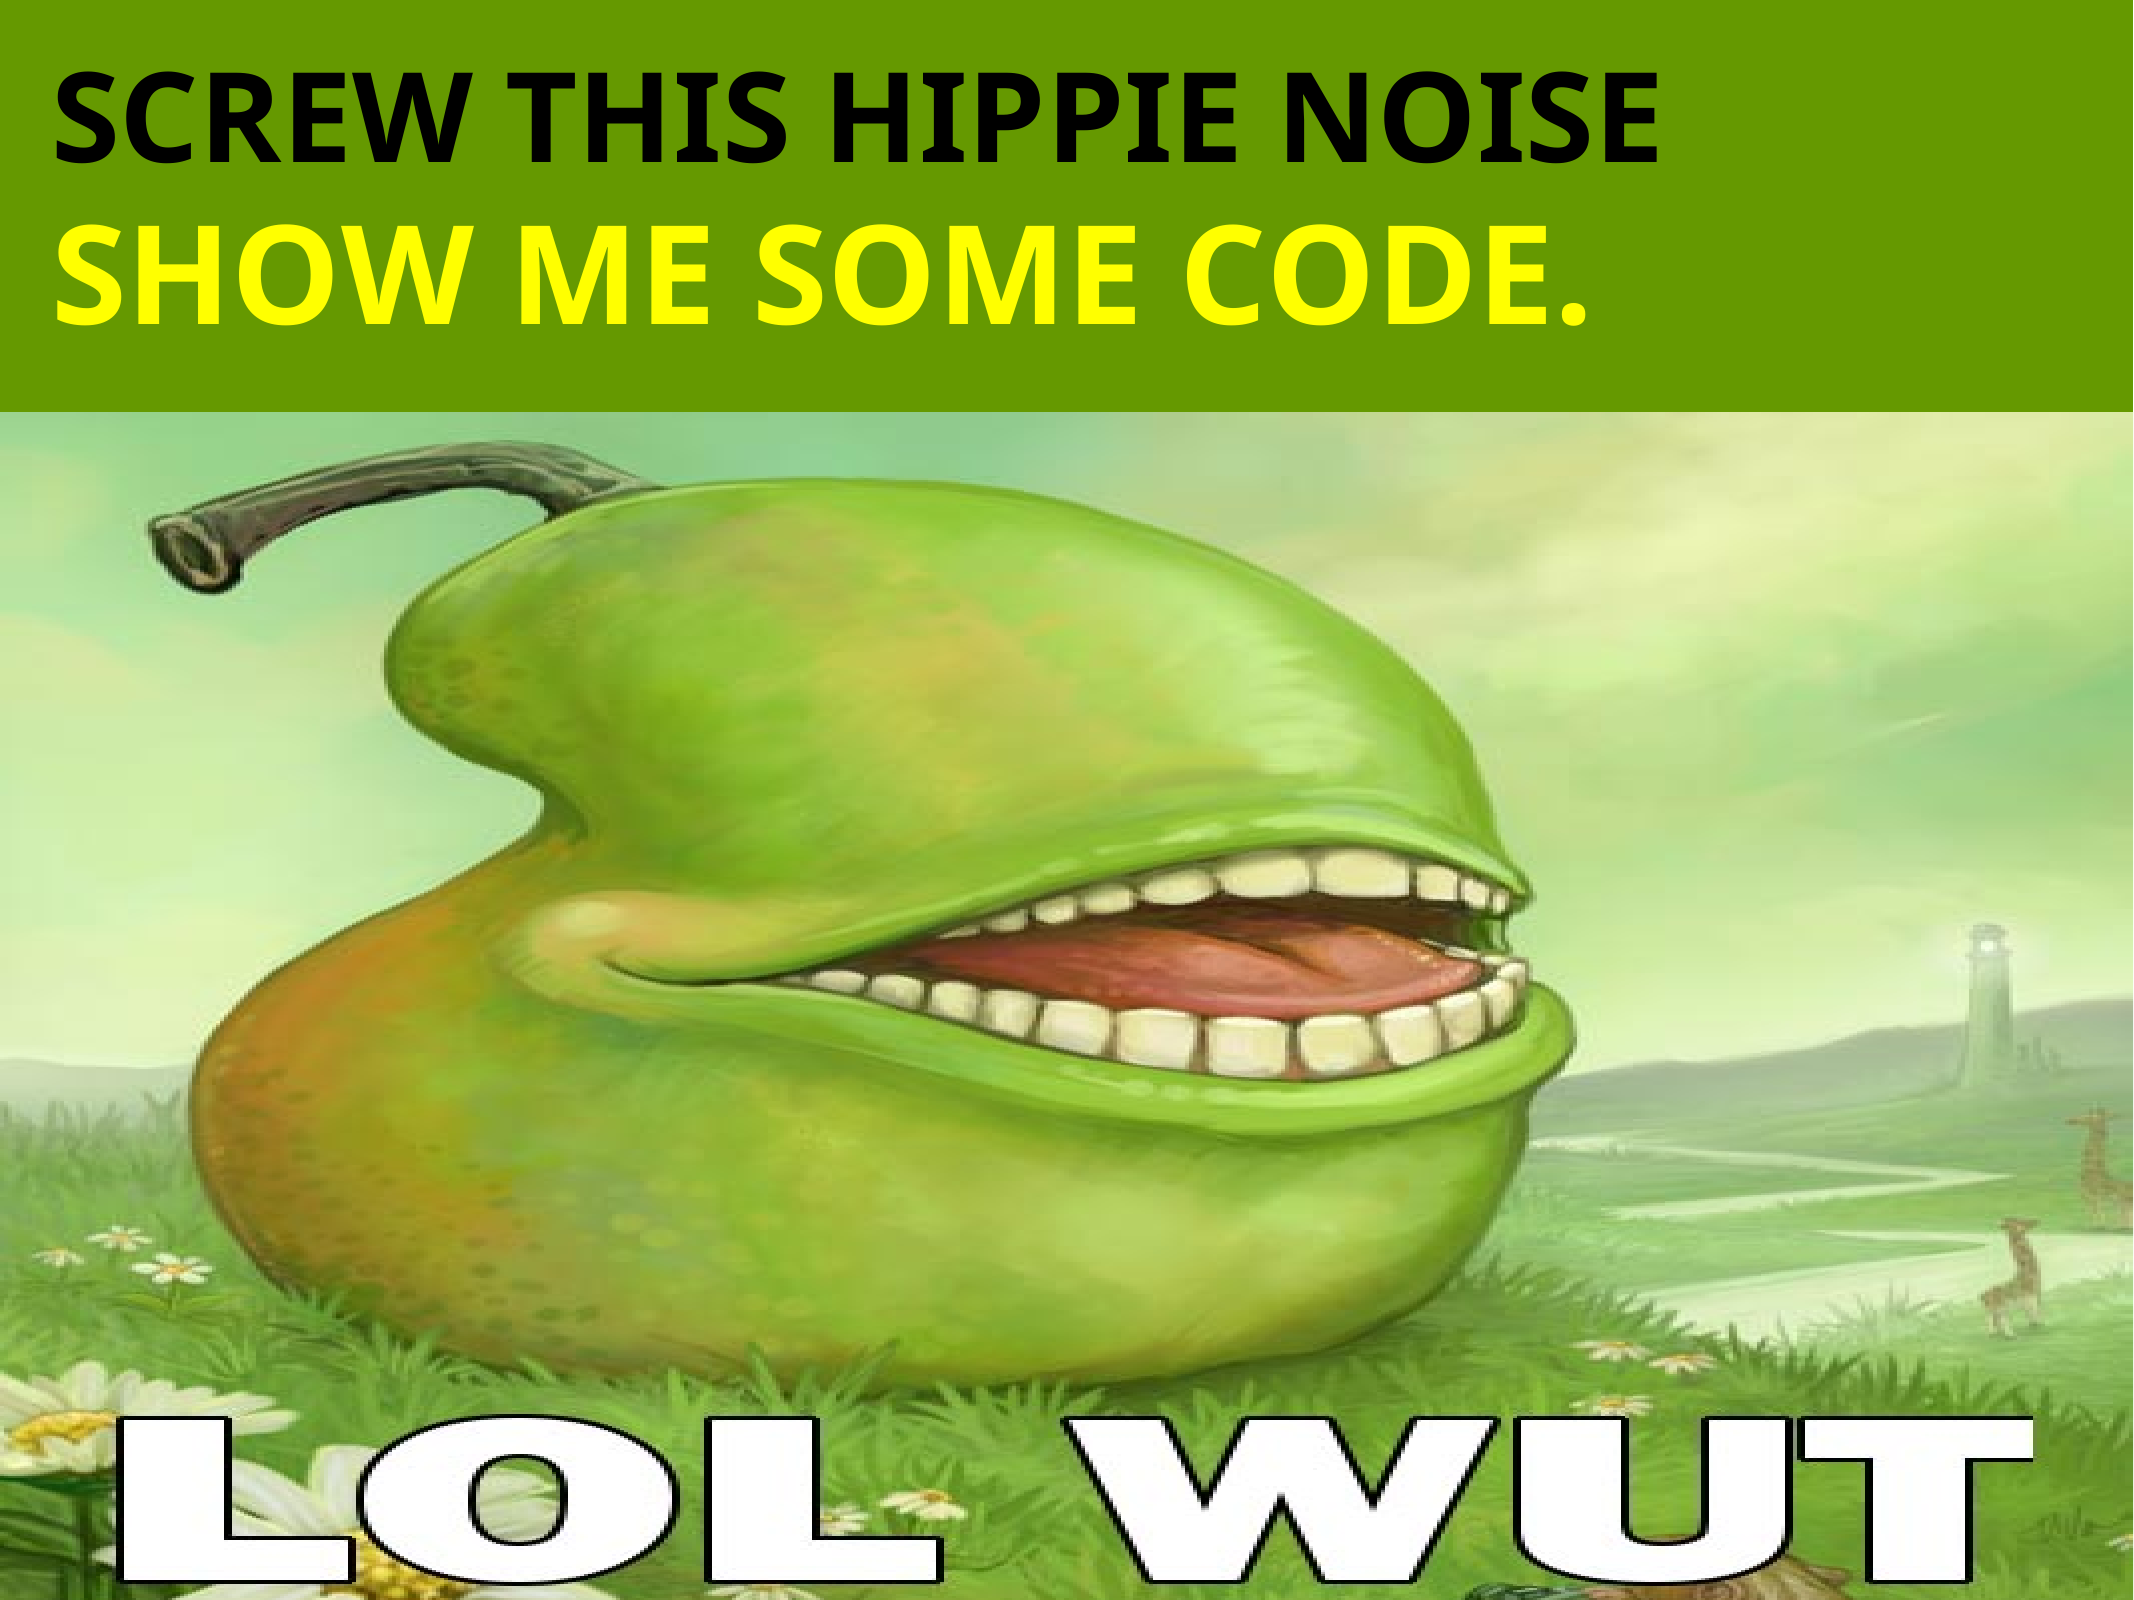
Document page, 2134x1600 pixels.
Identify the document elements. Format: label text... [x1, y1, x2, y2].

picture [0, 412, 2134, 1600]
text_box SCREW THIS HIPPIE NOISE SHOW ME SOME CODE. [41, 37, 2063, 412]
